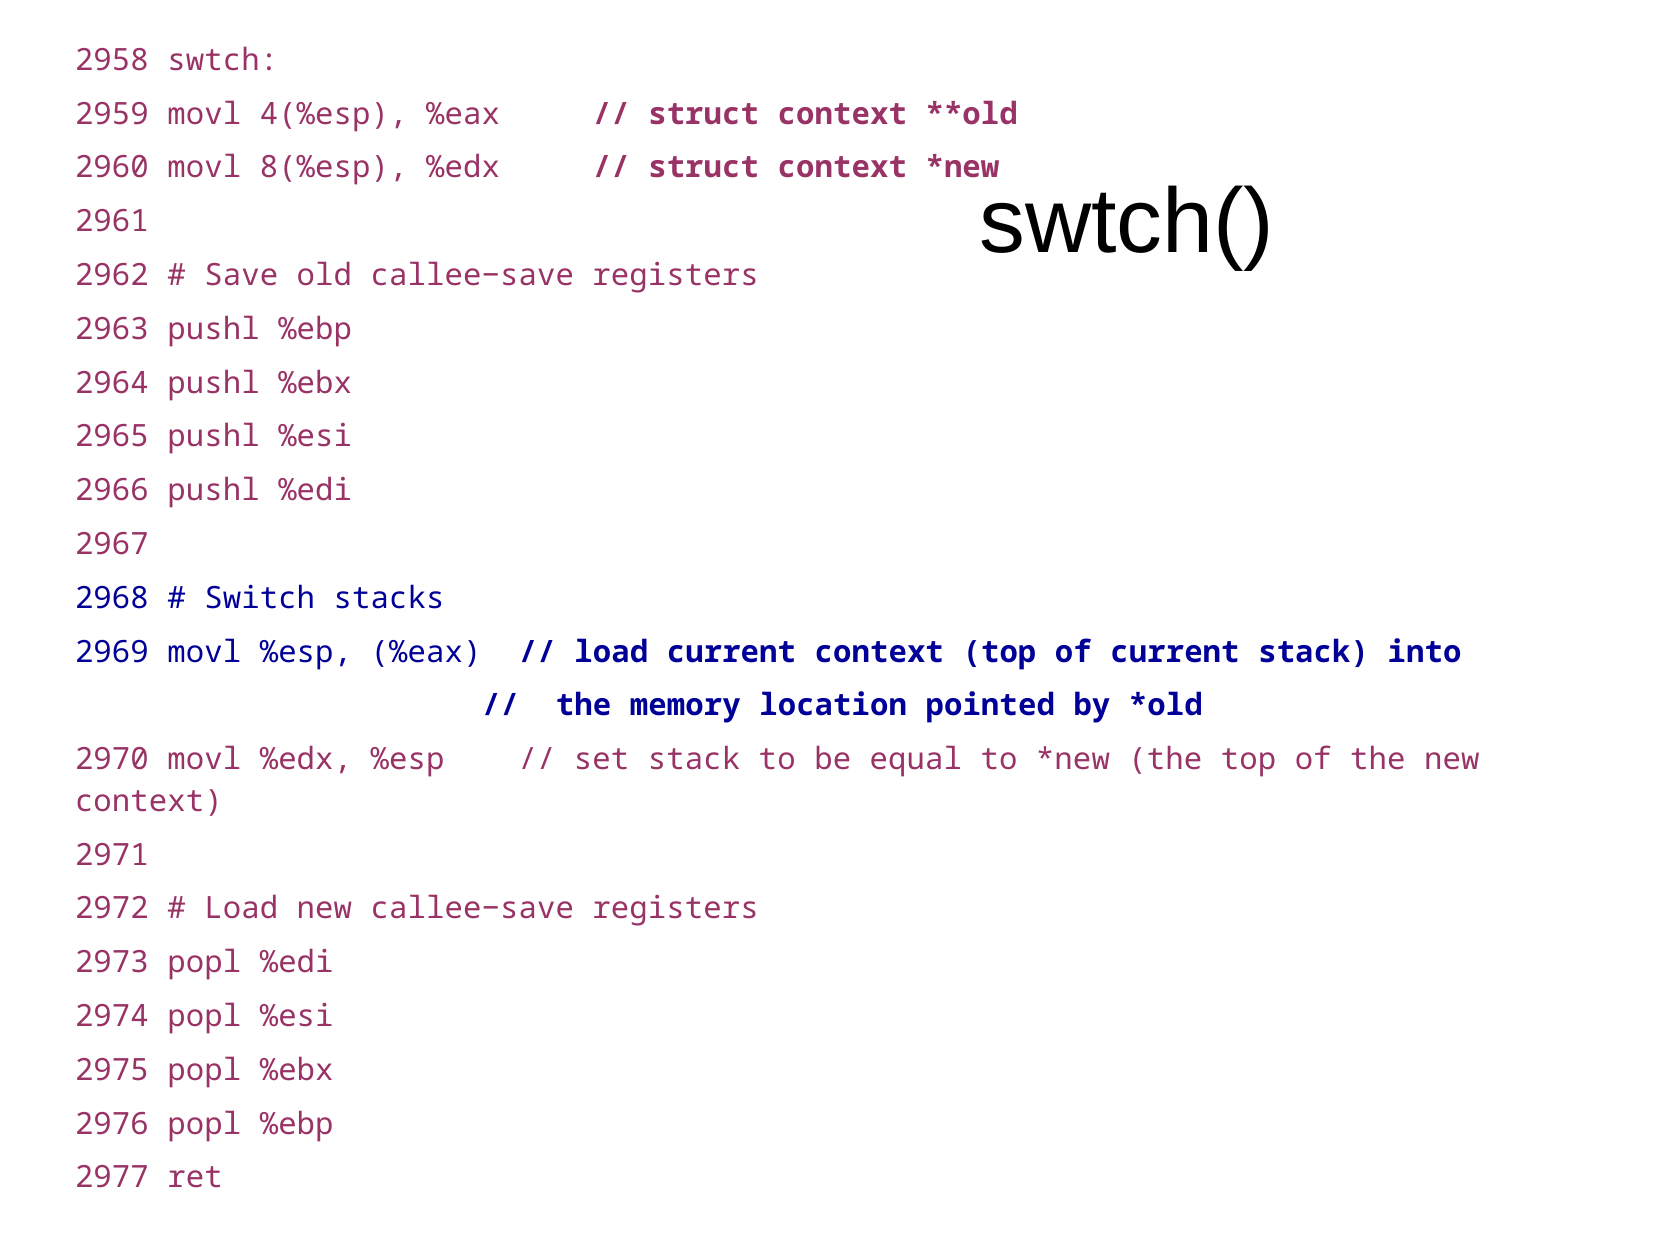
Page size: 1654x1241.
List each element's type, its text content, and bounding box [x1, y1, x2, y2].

title swtch() [679, 117, 1576, 325]
list 2958 swtch: 2959 movl 4(%esp), %eax // struct context **old 2960 movl 8(%esp), %edx // struct context *new 2961 2962 # Save old callee−save registers 2963 pushl %ebp 2964 pushl %ebx 2965 pushl %esi 2966 pushl %edi 2967 2968 # Switch stacks 2969 movl %esp, (%eax) // load current context (top of current stack) into // the memory location pointed by *old 2970 movl %edx, %esp // set stack to be equal to *new (the top of the new context) 2971 2972 # Load new callee−save registers 2973 popl %edi 2974 popl %esi 2975 popl %ebx 2976 popl %ebp 2977 ret [75, 37, 1613, 1201]
